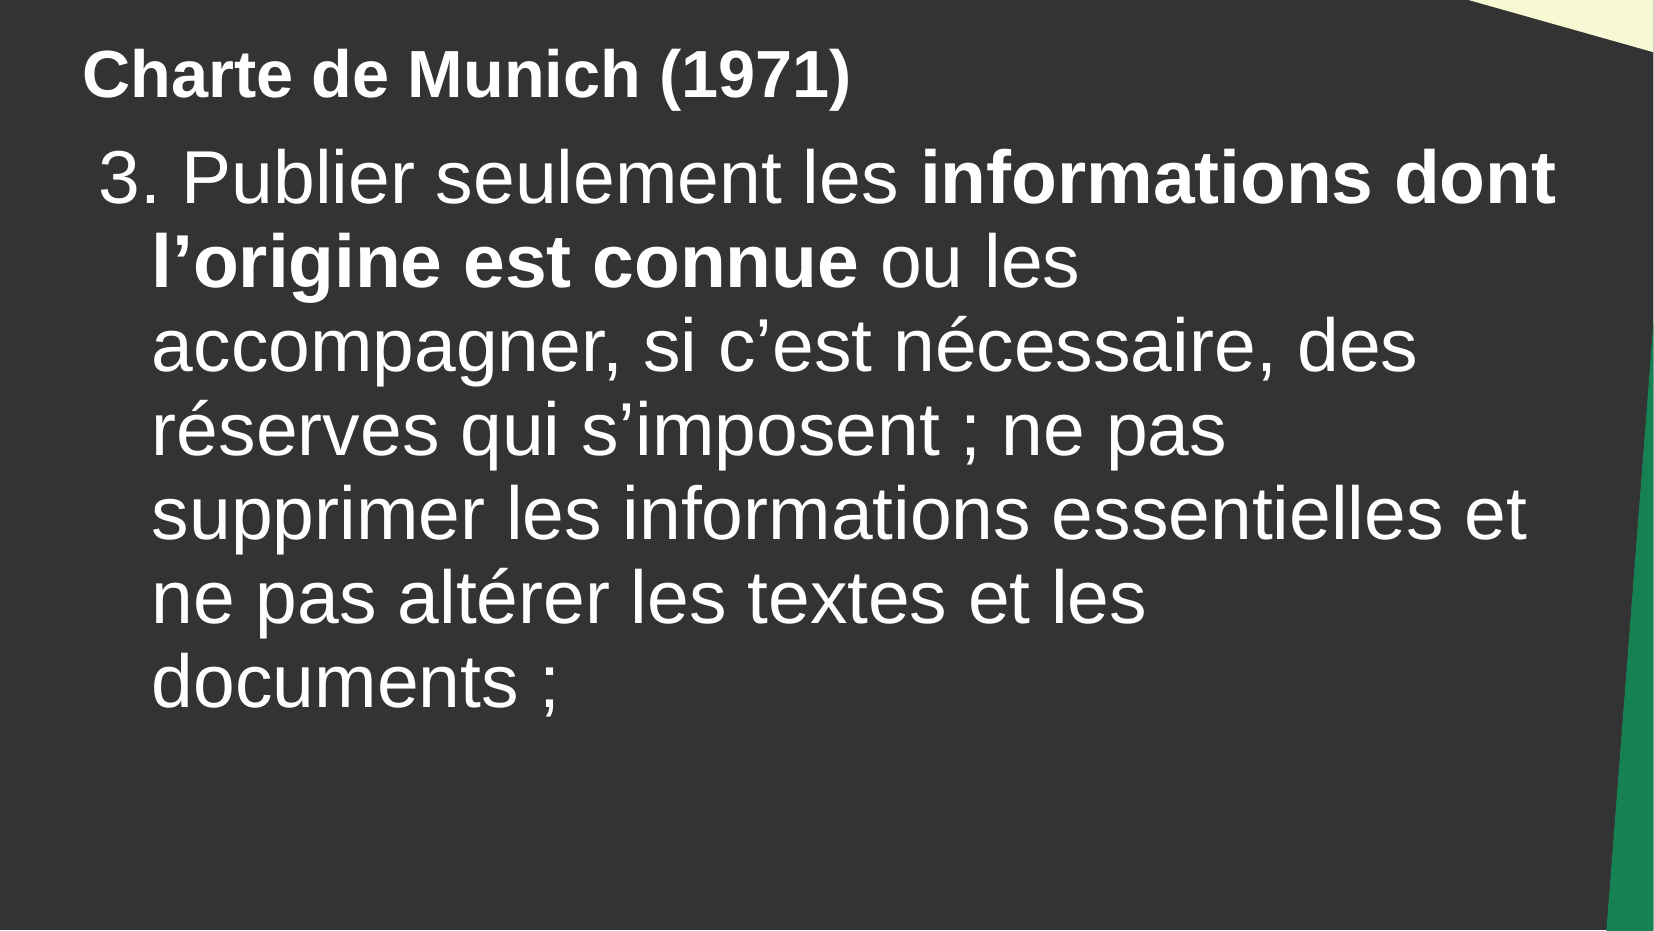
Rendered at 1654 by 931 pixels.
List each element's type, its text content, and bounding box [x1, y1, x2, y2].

list Publier seulement les informations dont l’origine est connue ou les accompagner, si c’est nécessaire, des réserves qui s’imposent ; ne pas supprimer les informations essentielles et ne pas altérer les textes et les documents ; [80, 135, 1560, 762]
text_box [1468, 0, 1654, 53]
title Charte de Munich (1971) [82, 37, 1571, 122]
text_box [1606, 314, 1654, 931]
